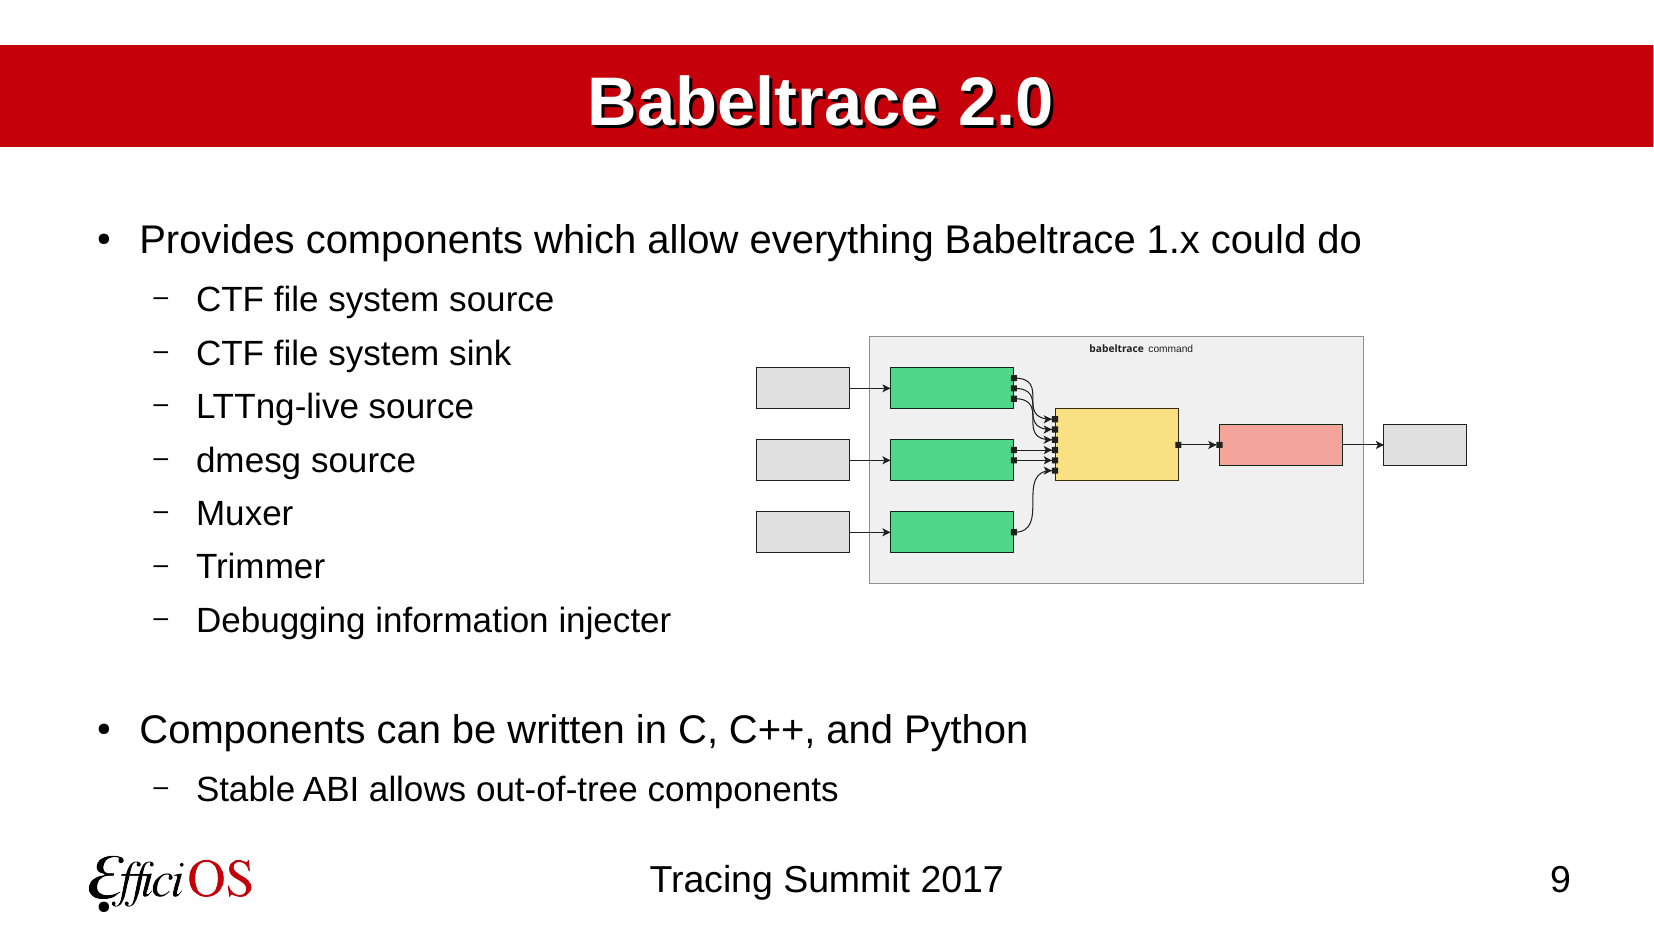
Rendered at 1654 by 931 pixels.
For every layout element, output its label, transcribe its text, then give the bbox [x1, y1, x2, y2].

title Babeltrace 2.0 [76, 24, 1565, 180]
list Provides components which allow everything Babeltrace 1.x could do CTF file system source CTF file system sink LTTng-live source dmesg source Muxer Trimmer Debugging information injecter Components can be written in C, C++, and Python Stable ABI allows out-of-tree components [82, 217, 1571, 815]
picture [755, 336, 1468, 585]
picture [82, 853, 260, 910]
